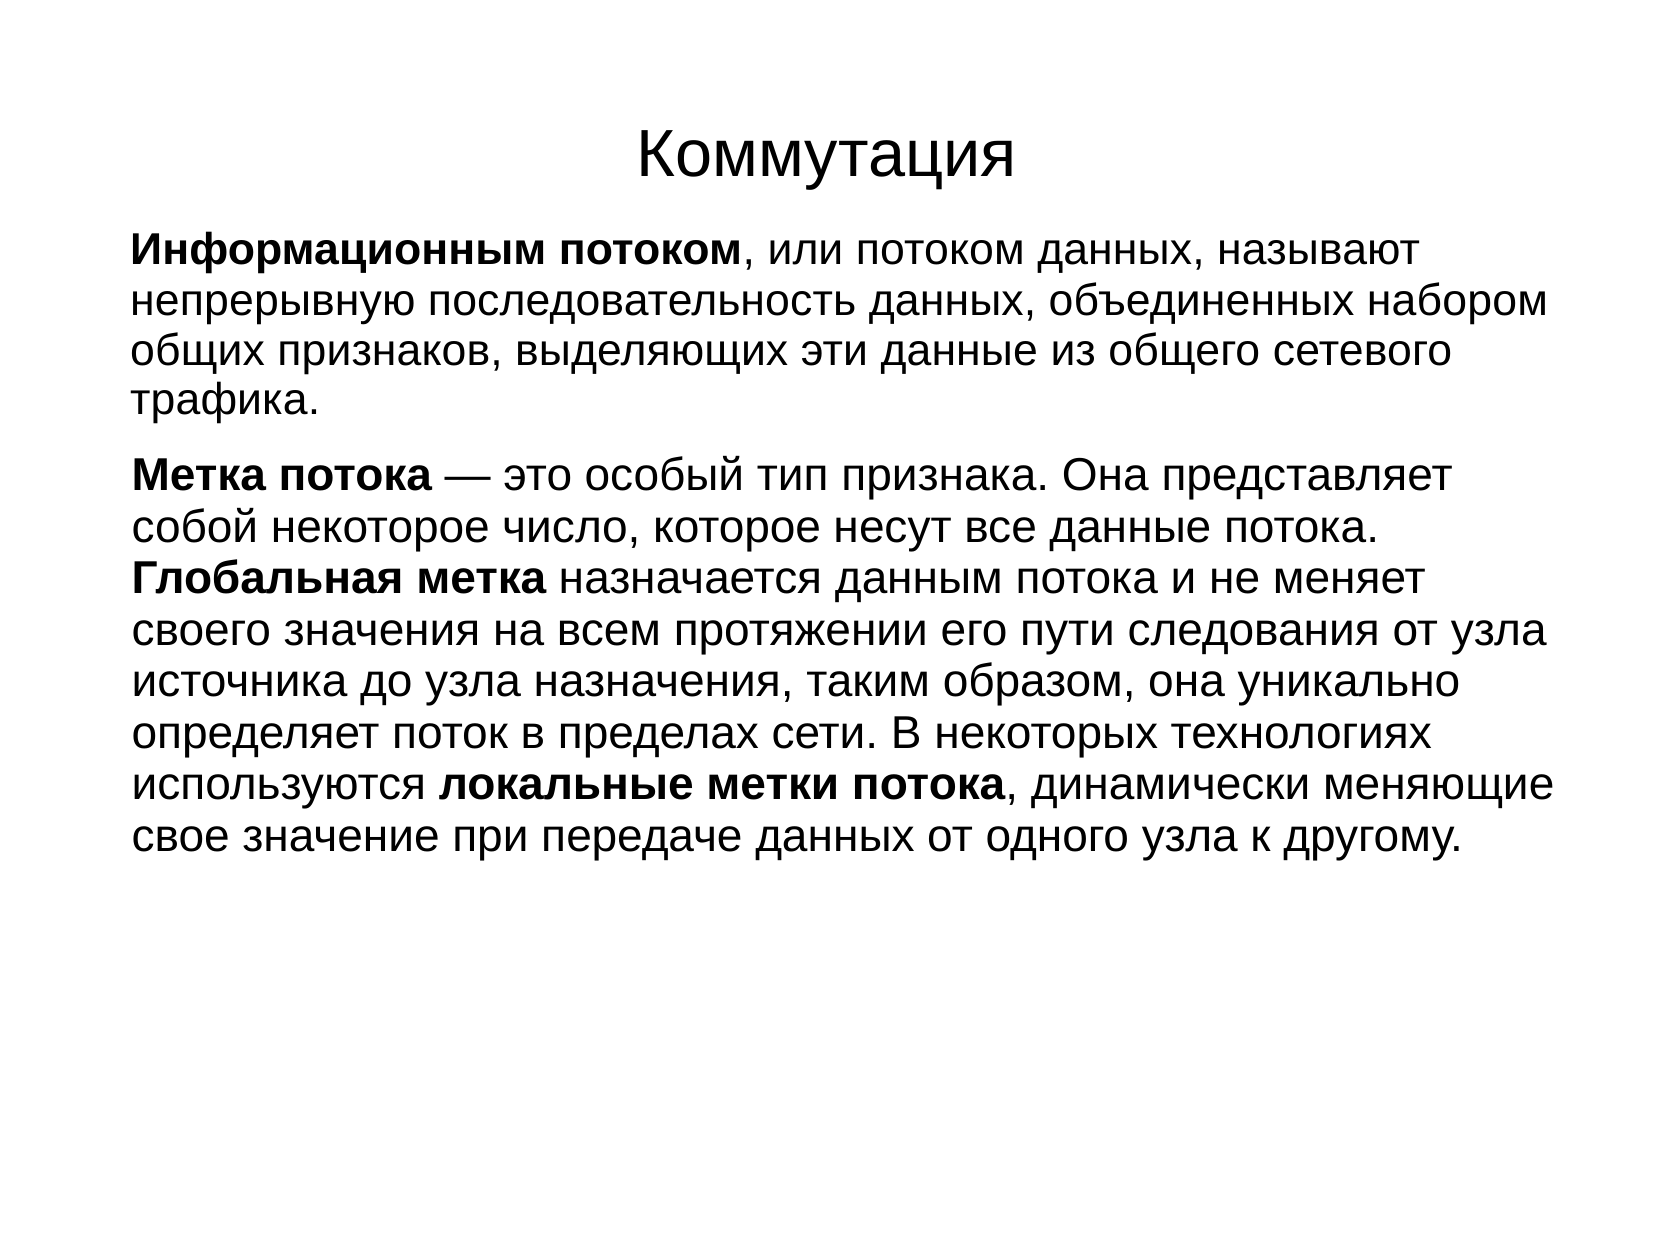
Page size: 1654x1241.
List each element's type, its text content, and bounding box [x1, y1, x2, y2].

list Метка потока — это особый тип признака. Она представляет собой некоторое число, которое несут все данные потока. Глобальная метка назначается данным потока и не меняет своего значения на всем протяжении его пути следования от узла источника до узла назначения, таким образом, она уникально определяет поток в пределах сети. В некоторых технологиях используются локальные метки потока, динамически меняющие свое значе­ние при передаче данных от одного узла к другому. [82, 448, 1571, 875]
list Информационным потоком, или потоком данных, называют непрерывную последовательность данных, объединенных набором общих признаков, выделяющих эти данные из общего сетевого трафика. [82, 224, 1571, 426]
title Коммутация [82, 49, 1571, 224]
